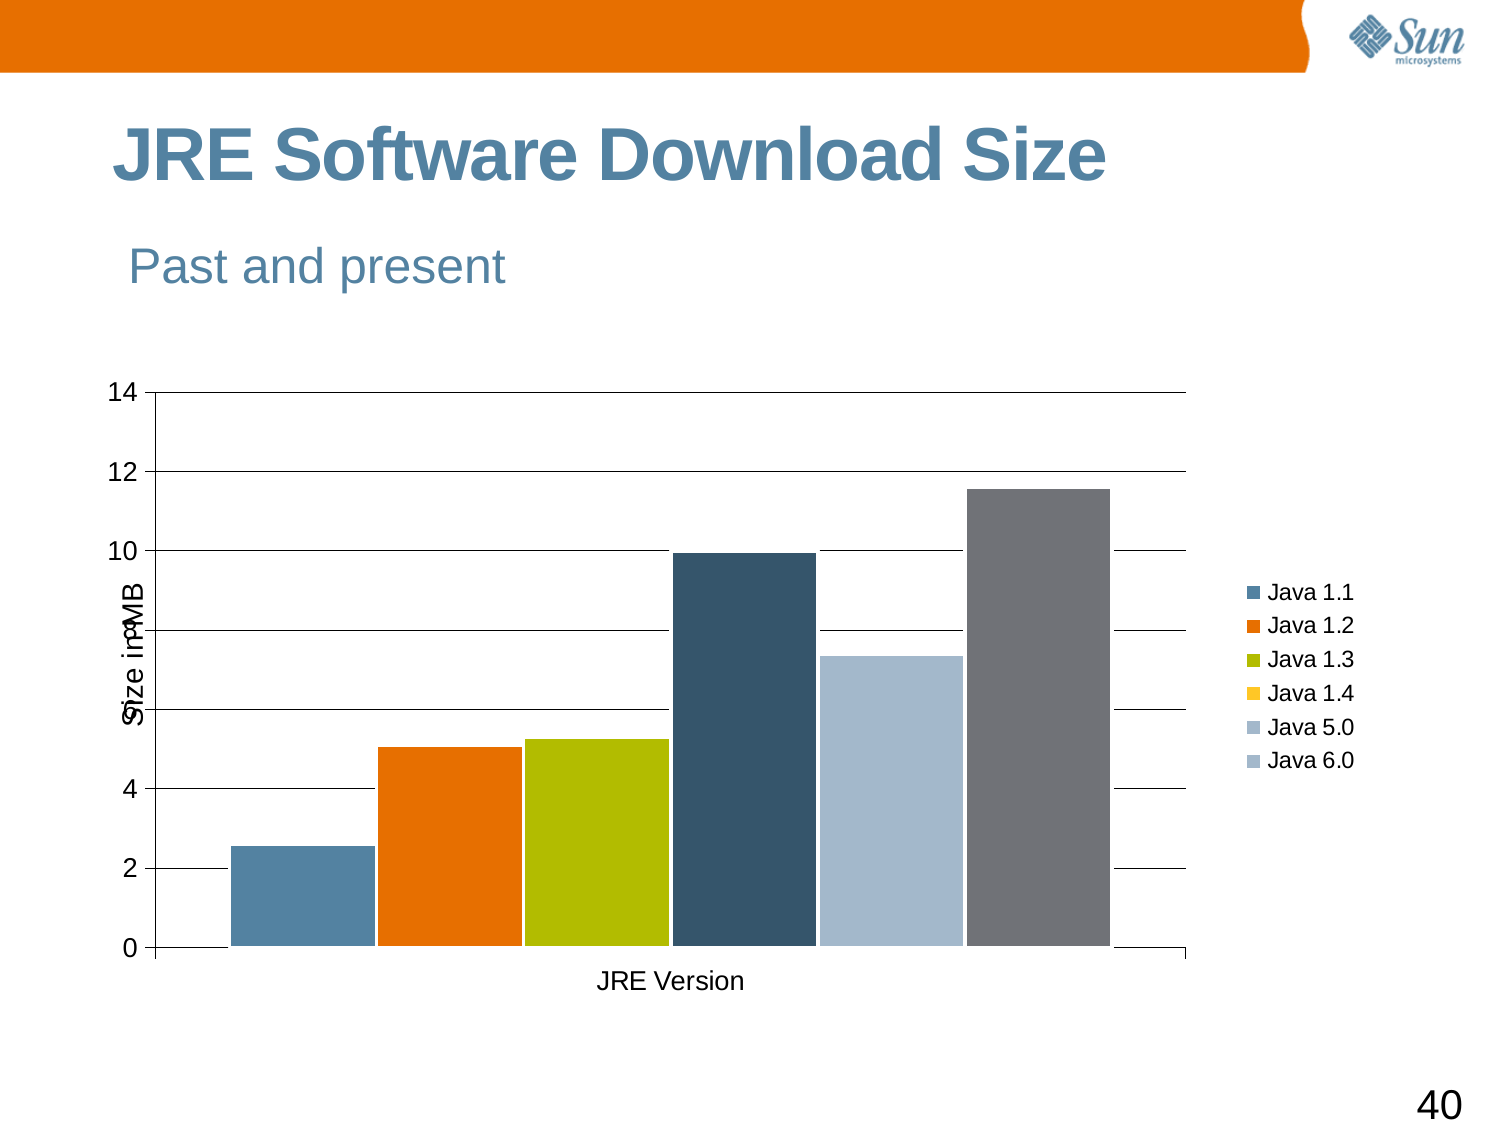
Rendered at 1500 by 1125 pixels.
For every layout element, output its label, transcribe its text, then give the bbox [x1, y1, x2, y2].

text_box Past and present [120, 227, 1396, 316]
title JRE Software Download Size [112, 119, 1417, 271]
picture [0, 0, 1500, 75]
chart [81, 350, 1403, 1010]
